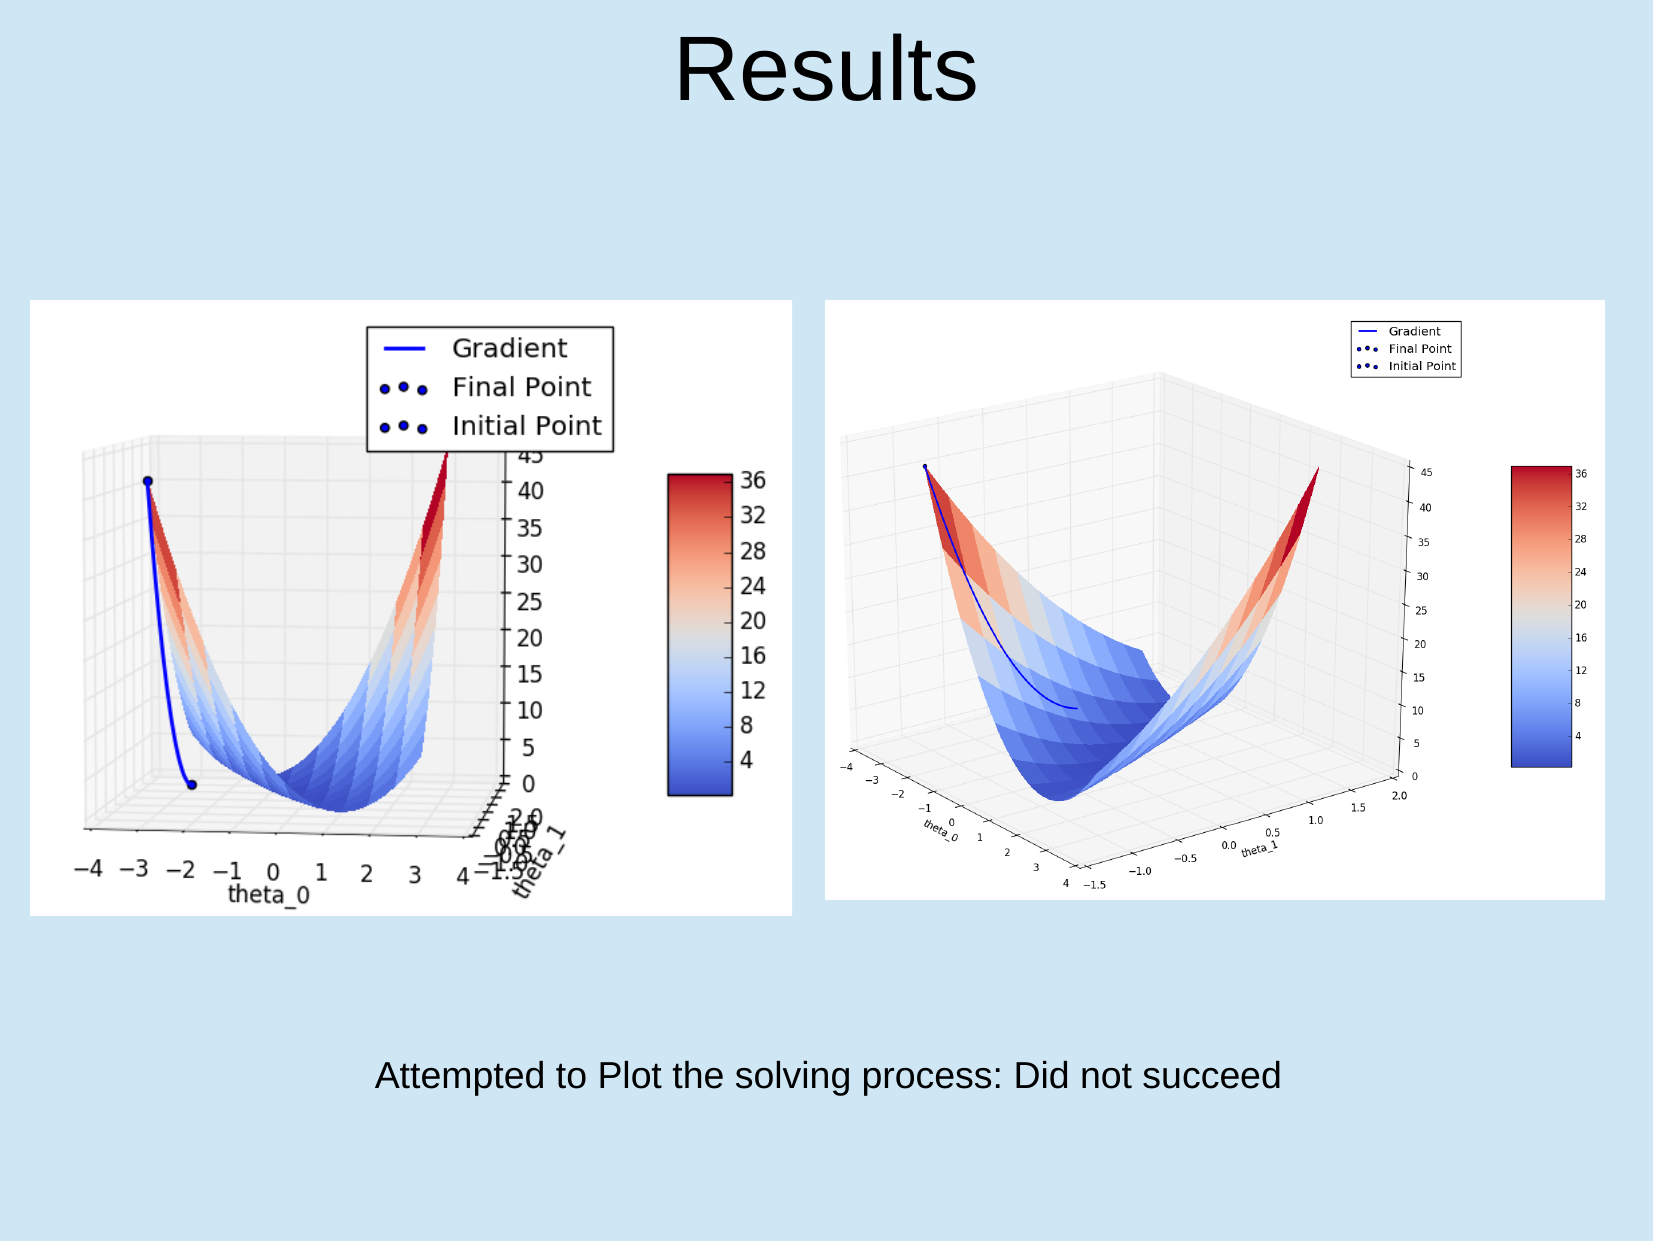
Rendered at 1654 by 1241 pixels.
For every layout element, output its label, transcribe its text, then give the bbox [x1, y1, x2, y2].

picture [825, 300, 1605, 900]
picture [30, 300, 793, 916]
text_box Attempted to Plot the solving process: Did not succeed [360, 1047, 1298, 1105]
title Results [82, 2, 1571, 136]
